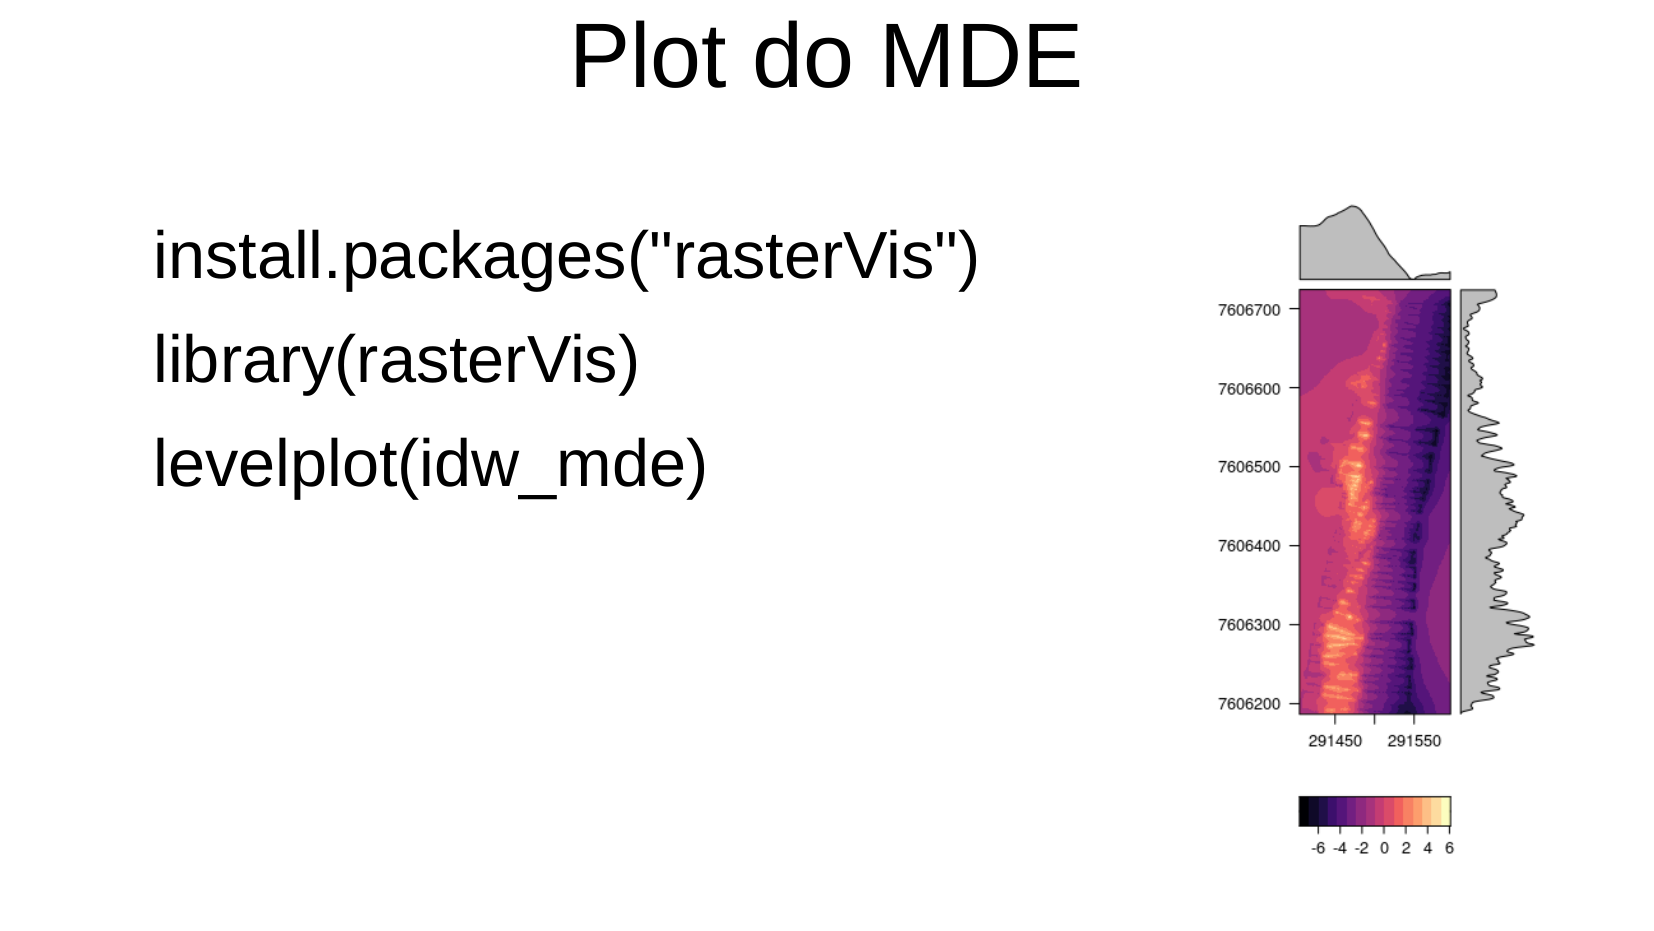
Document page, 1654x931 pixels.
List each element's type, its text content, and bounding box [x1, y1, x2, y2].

list install.packages("rasterVis") library(rasterVis) levelplot(idw_mde) [82, 217, 1018, 758]
title Plot do MDE [82, 0, 1571, 134]
picture [1018, 94, 1654, 875]
